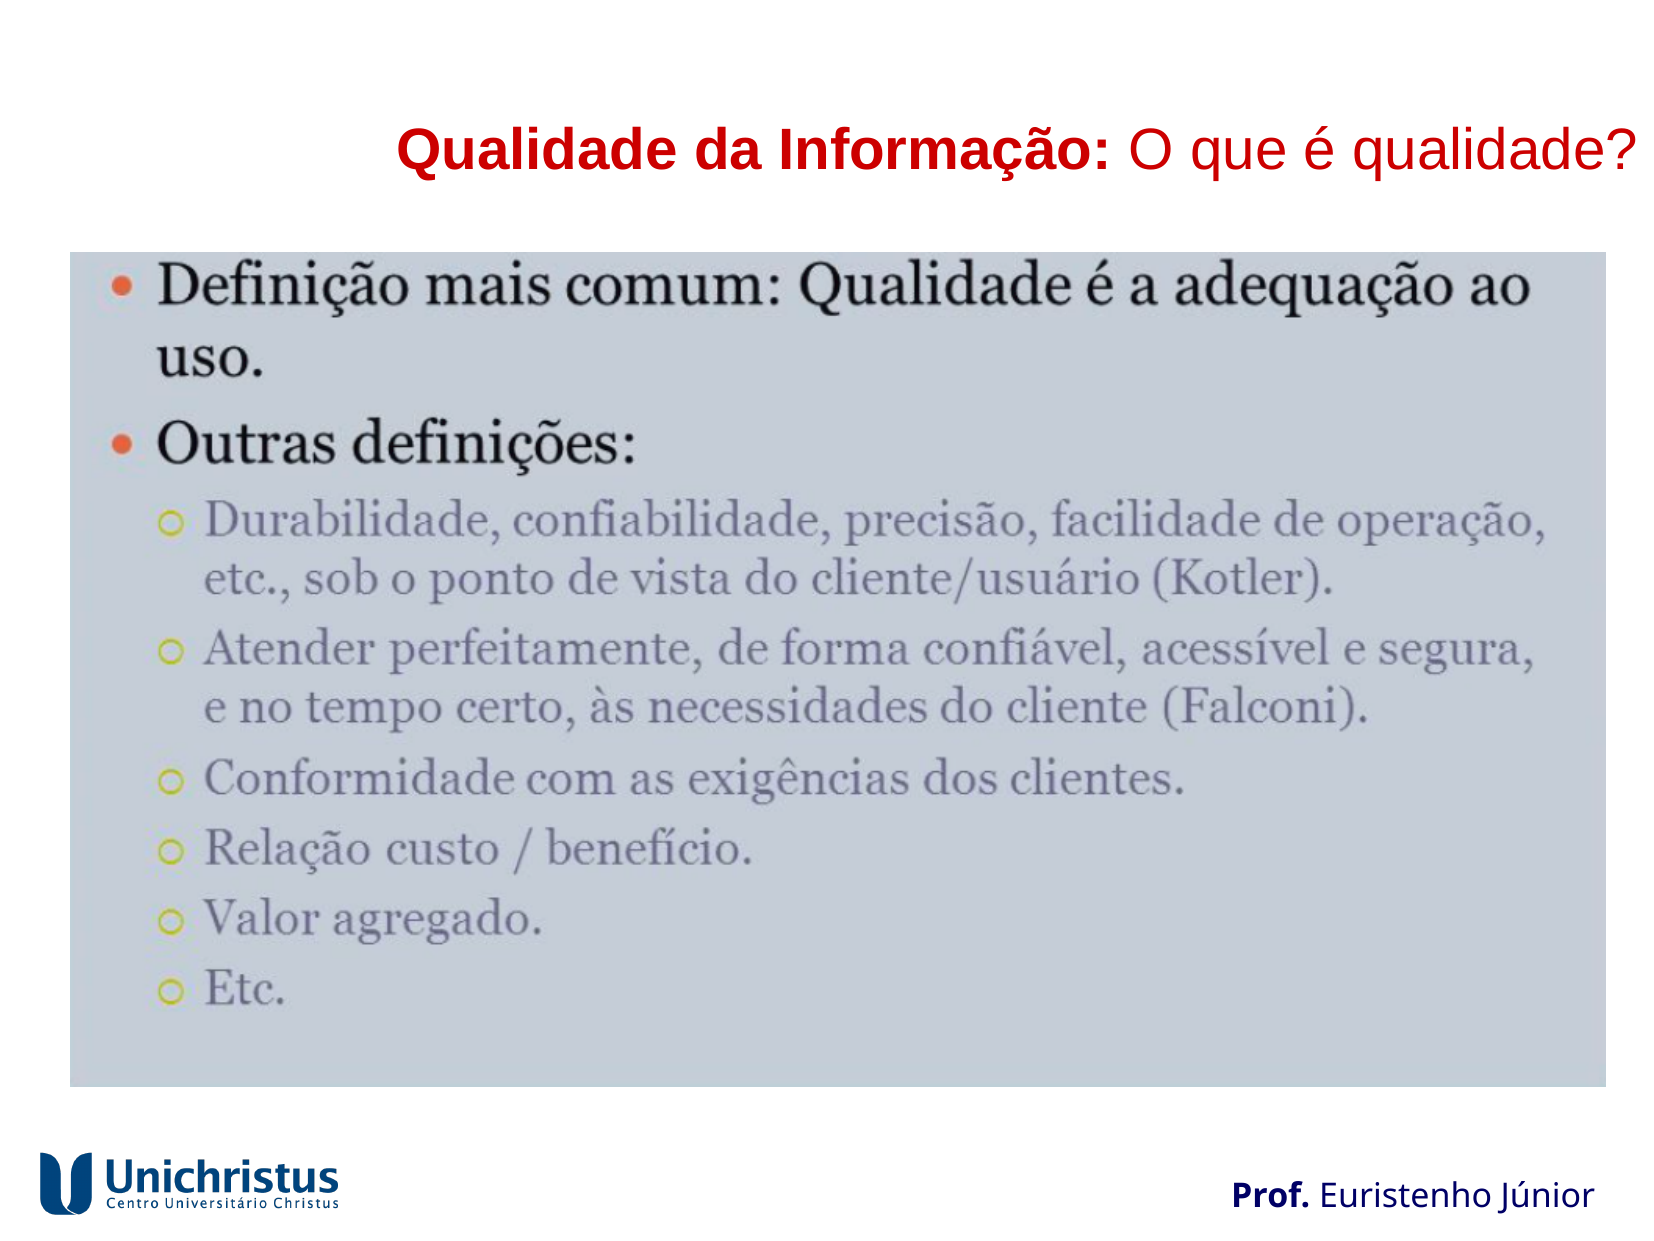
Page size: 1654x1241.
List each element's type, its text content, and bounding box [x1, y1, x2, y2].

picture [70, 252, 1606, 1087]
picture [35, 1149, 343, 1217]
text_box Prof. Euristenho Júnior [1216, 1163, 1654, 1224]
text_box Qualidade da Informação: O que é qualidade? [381, 109, 1654, 189]
